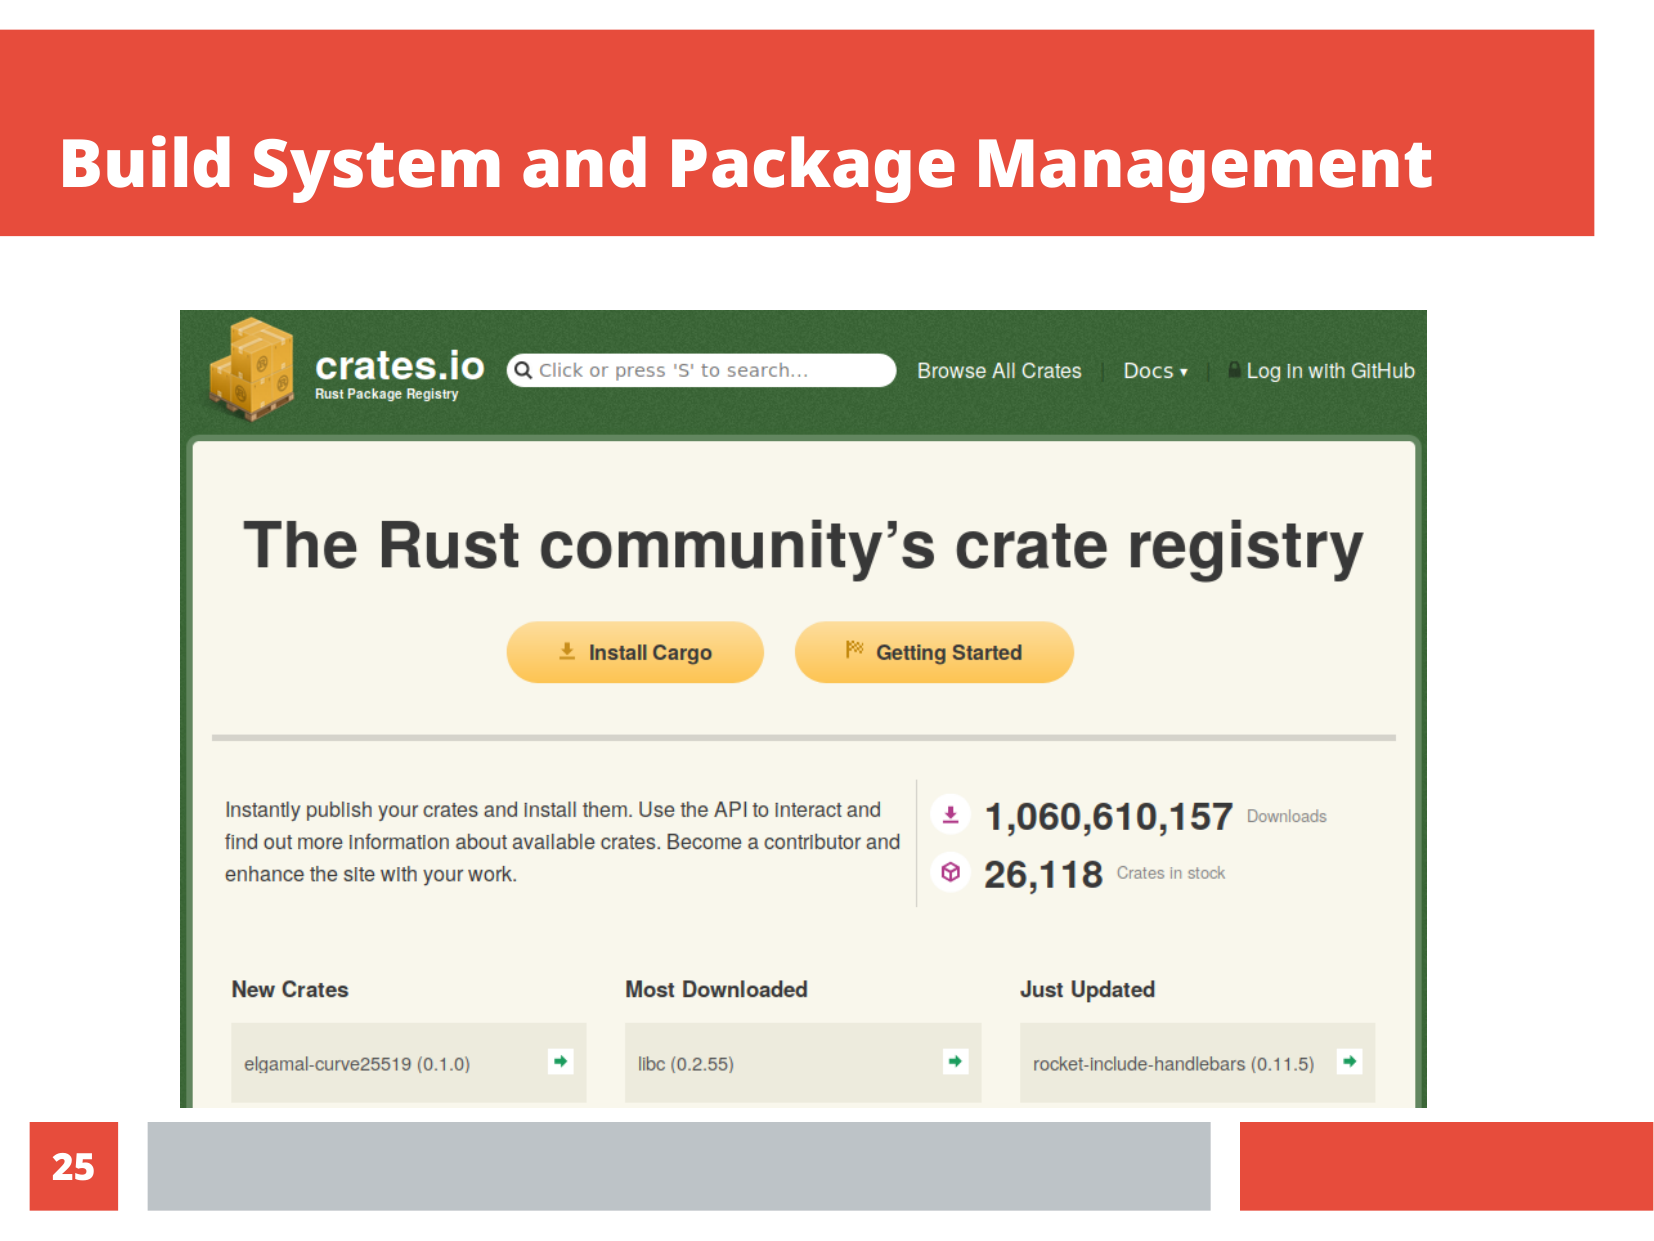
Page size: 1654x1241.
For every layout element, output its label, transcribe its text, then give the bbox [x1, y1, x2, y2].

picture [180, 310, 1427, 1108]
title Build System and Package Management [59, 59, 1595, 207]
